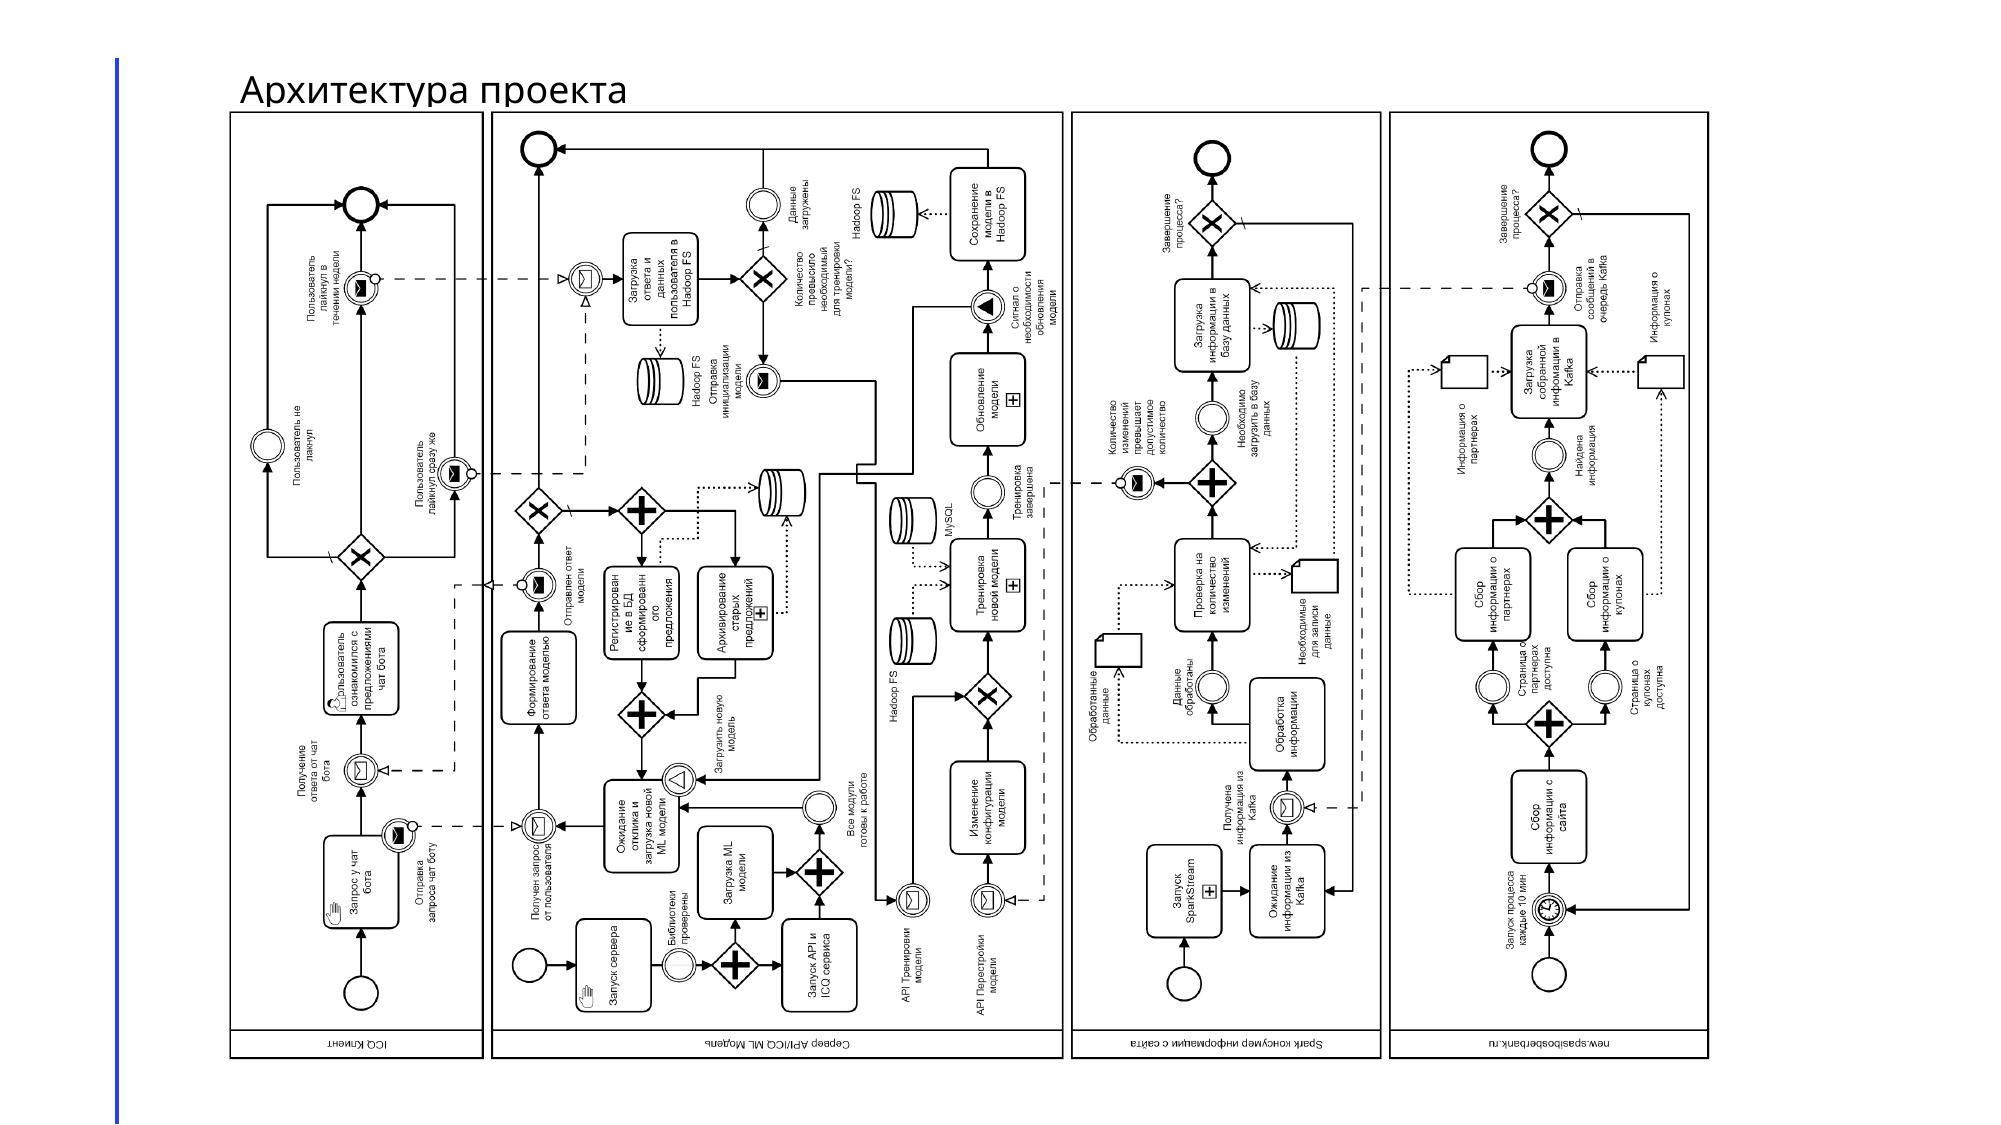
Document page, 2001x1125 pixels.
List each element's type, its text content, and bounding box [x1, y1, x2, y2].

text_box Архитектура проекта [224, 58, 675, 106]
picture [224, 106, 1713, 1063]
